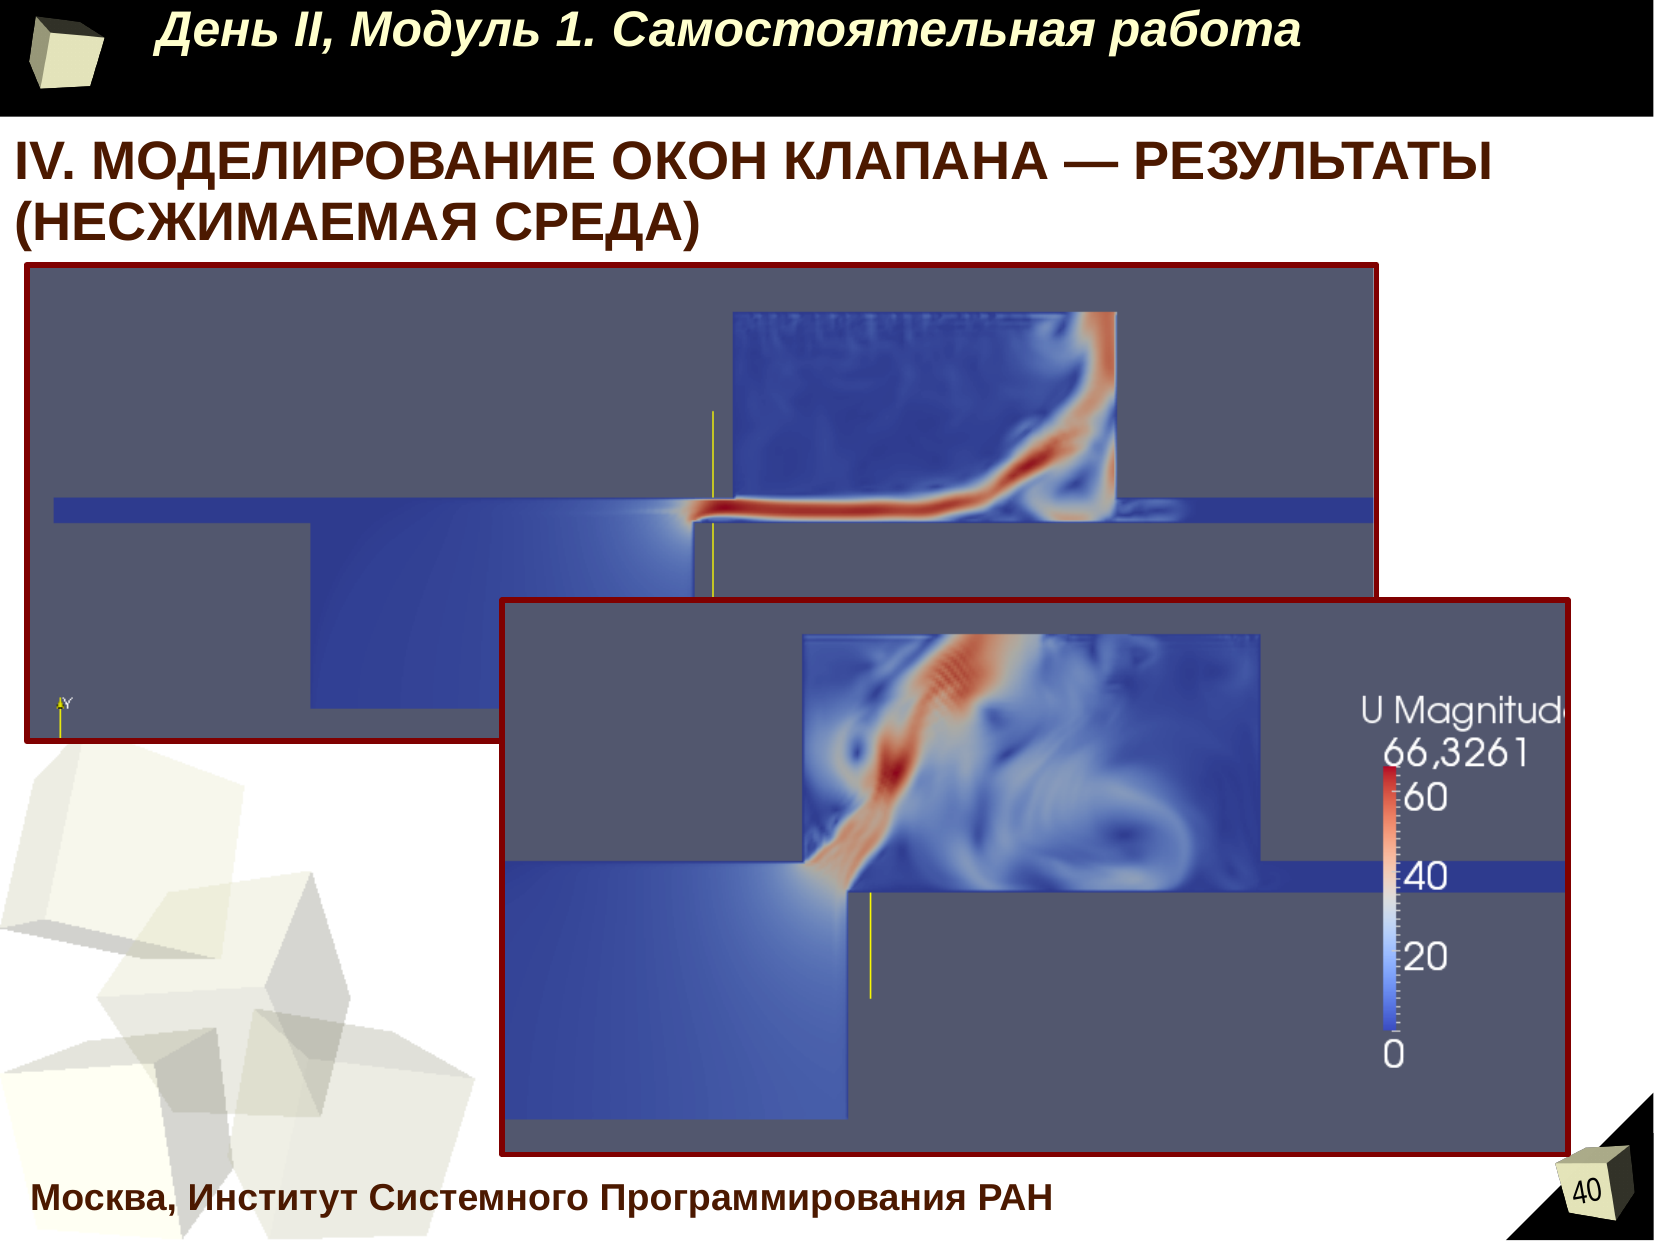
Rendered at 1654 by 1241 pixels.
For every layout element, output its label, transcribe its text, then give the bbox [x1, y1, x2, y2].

picture [29, 267, 1374, 739]
picture [464, 1193, 472, 1198]
picture [0, 726, 477, 1241]
picture [505, 603, 1565, 1152]
text_box IV. МОДЕЛИРОВАНИЕ ОКОН КЛАПАНА — РЕЗУЛЬТАТЫ (НЕСЖИМАЕМАЯ СРЕДА) [0, 123, 1654, 260]
